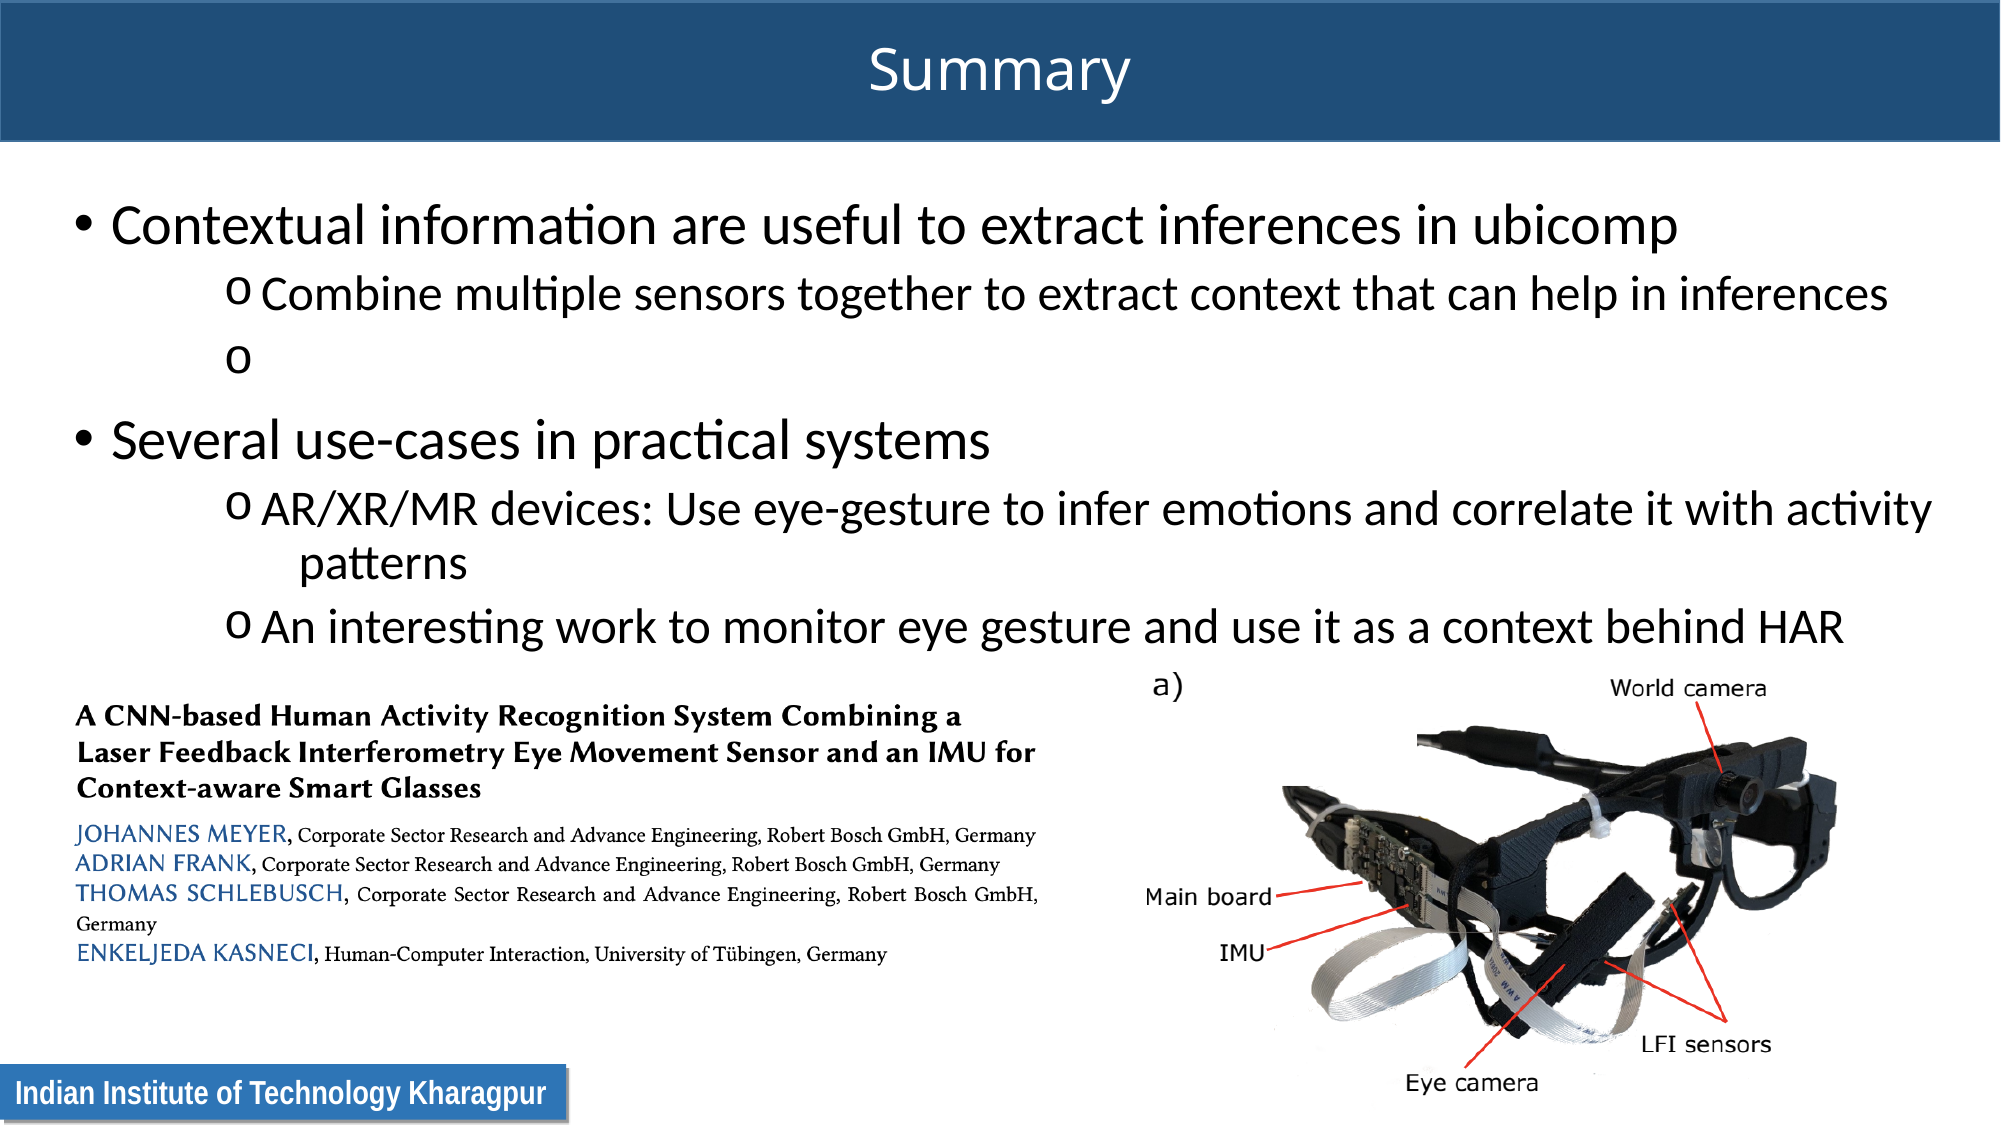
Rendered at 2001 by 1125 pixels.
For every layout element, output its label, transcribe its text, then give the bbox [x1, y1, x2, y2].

picture [1132, 663, 1854, 1123]
list Contextual information are useful to extract inferences in ubicomp Combine multiple sensors together to extract context that can help in inferences Several use-cases in practical systems AR/XR/MR devices: Use eye-gesture to infer emotions and correlate it with activity patterns An interesting work to monitor eye gesture and use it as a context behind HAR [58, 186, 1954, 1065]
picture [58, 688, 1059, 977]
title Summary [0, 1, 2000, 141]
